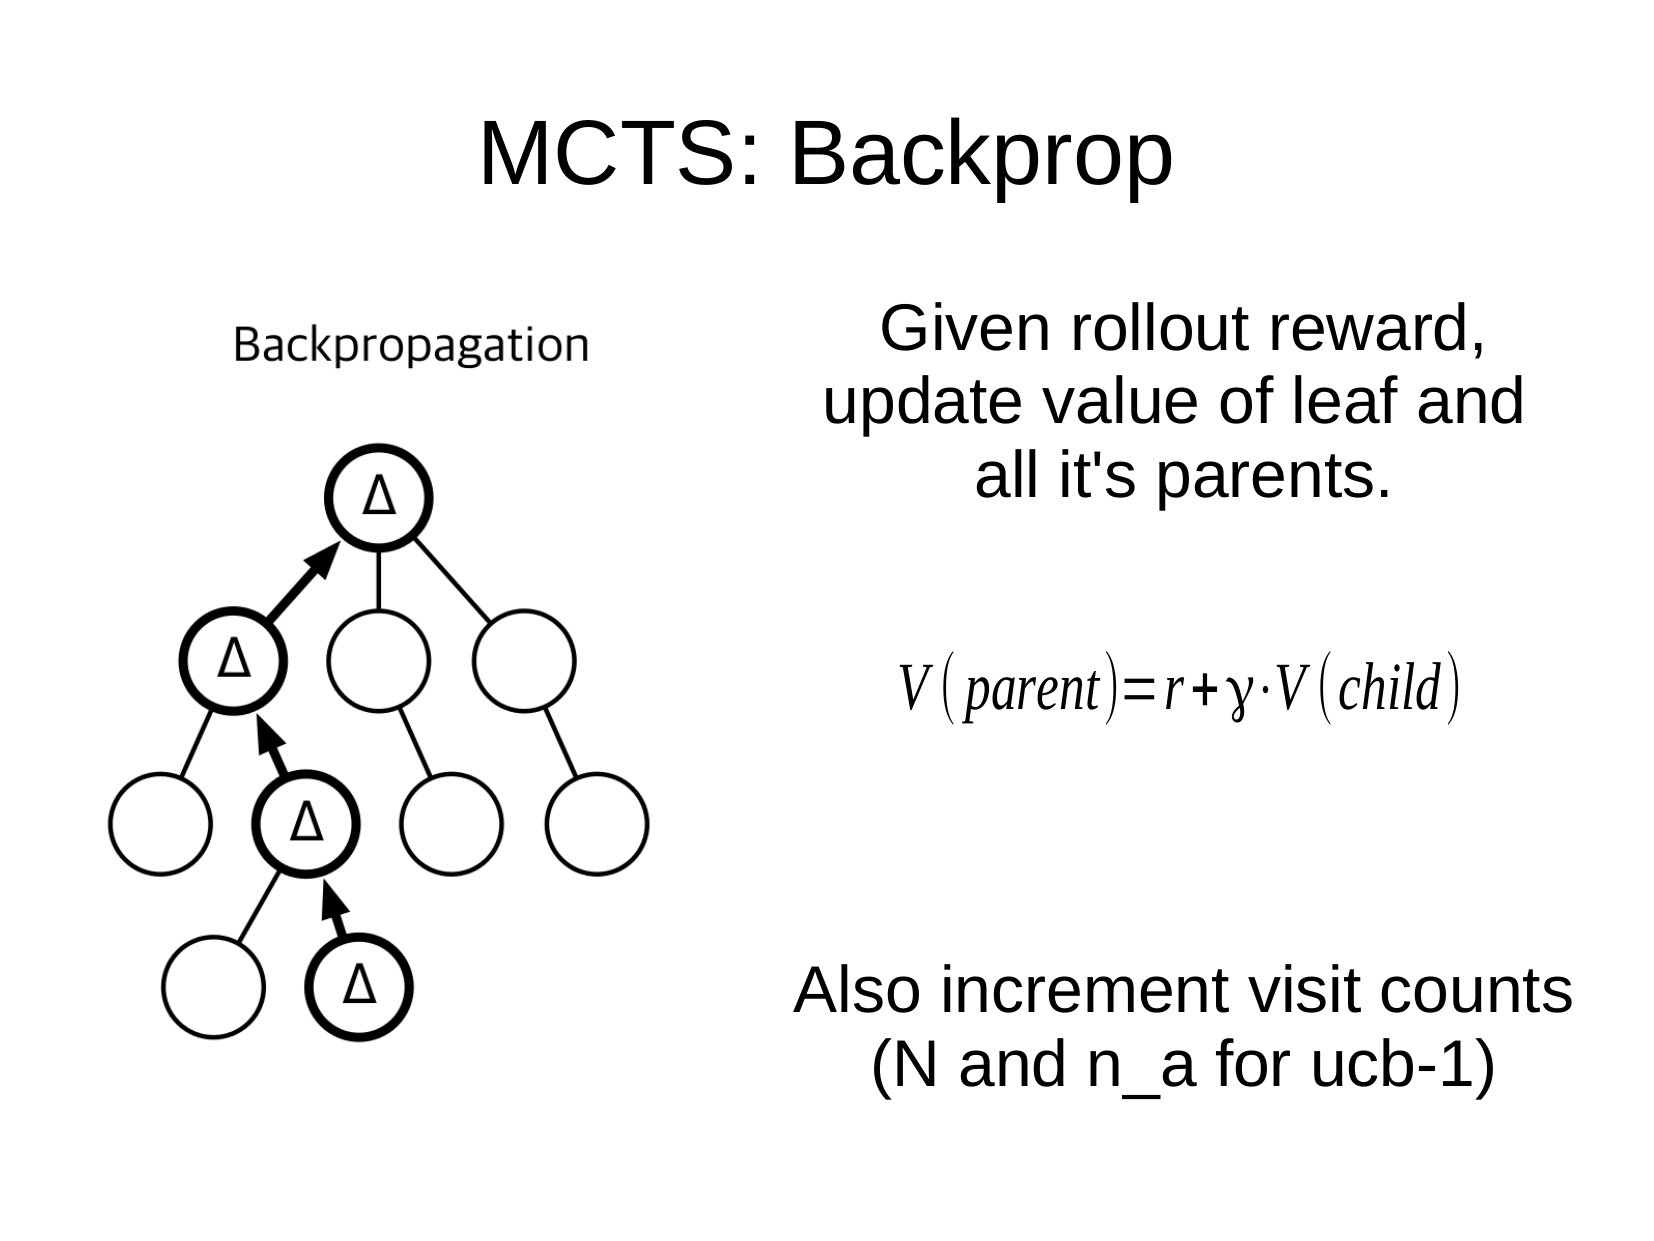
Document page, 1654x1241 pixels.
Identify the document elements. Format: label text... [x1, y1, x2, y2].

title MCTS: Backprop [82, 49, 1571, 257]
list Given rollout reward, update value of leaf and all it's parents. Also increment visit counts (N and n_a for ucb-1) [673, 290, 1626, 1241]
chart [885, 645, 1476, 728]
picture [67, 308, 692, 1088]
